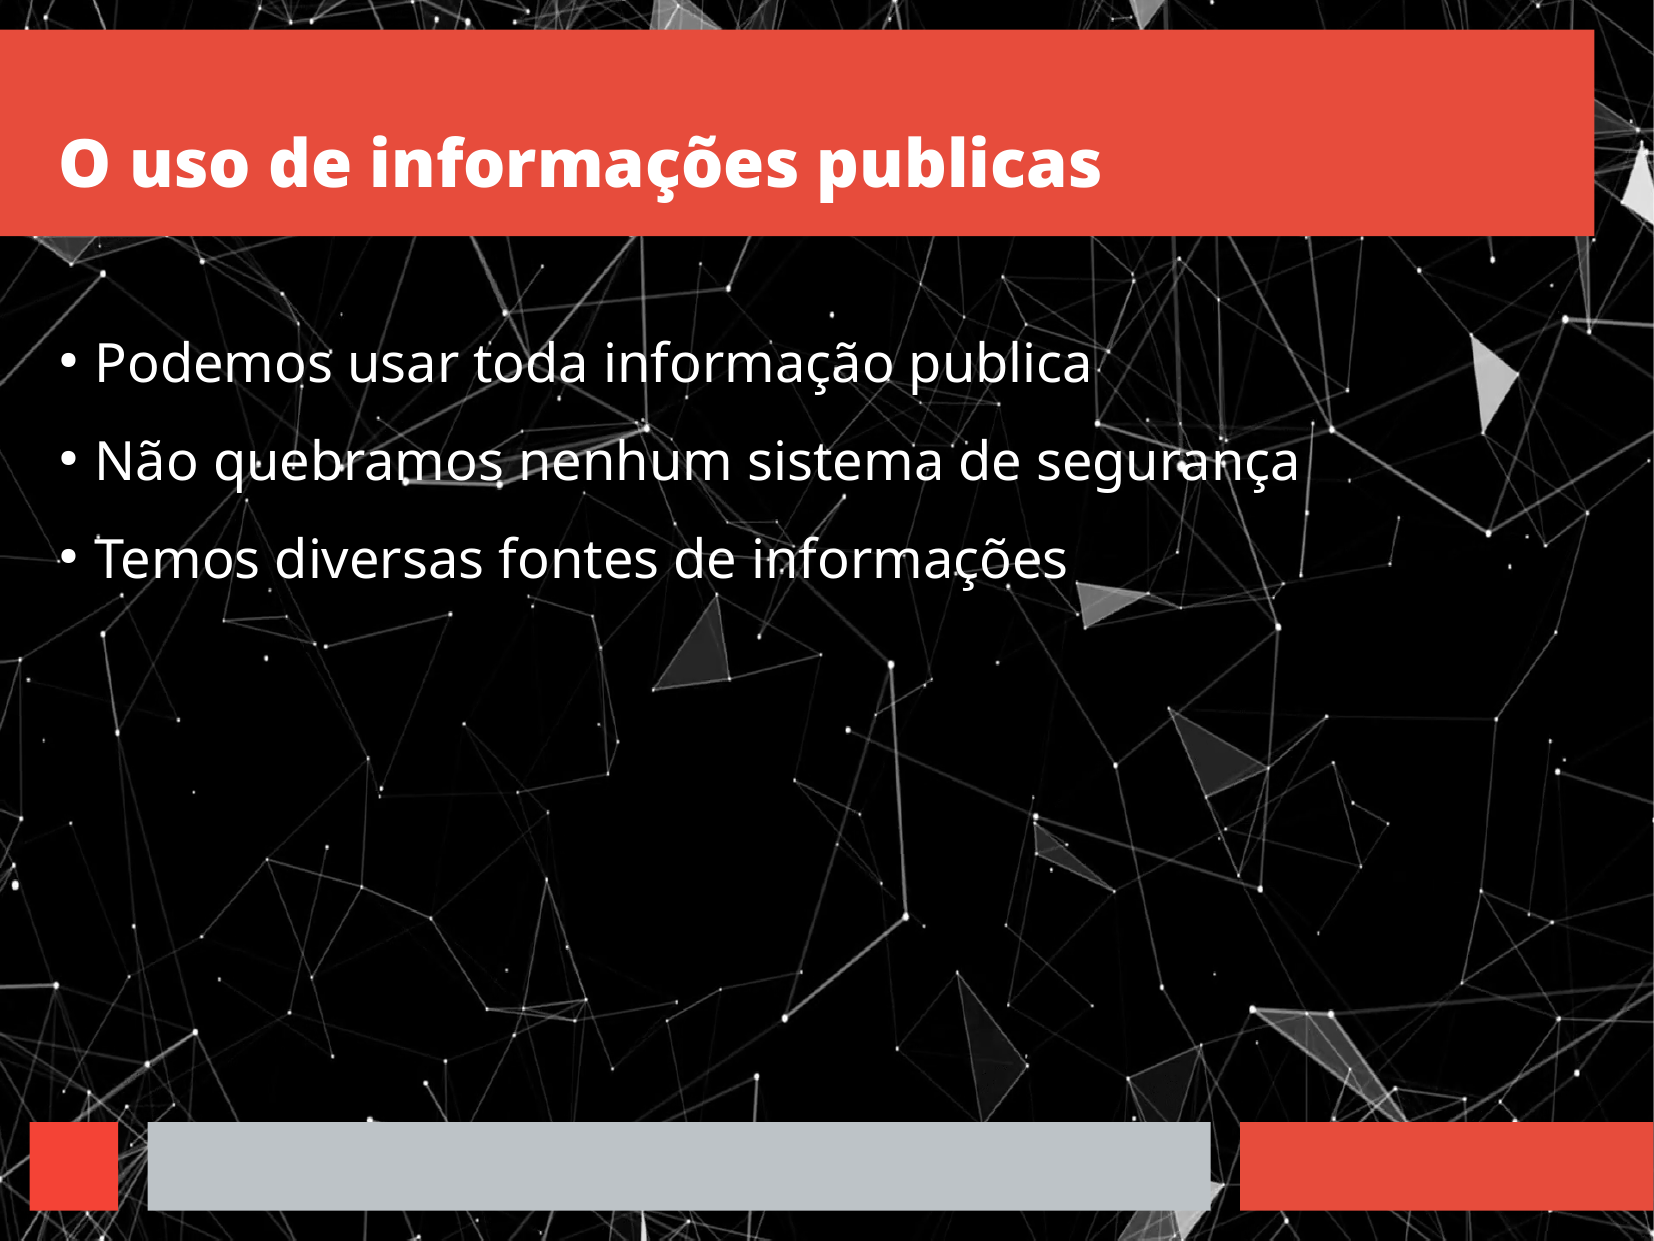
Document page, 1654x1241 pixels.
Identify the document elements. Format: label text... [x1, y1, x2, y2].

list Podemos usar toda informação publica Não quebramos nenhum sistema de segurança Temos diversas fontes de informações [59, 324, 1565, 1093]
picture [0, 0, 1654, 1241]
title O uso de informações publicas [59, 59, 1595, 207]
